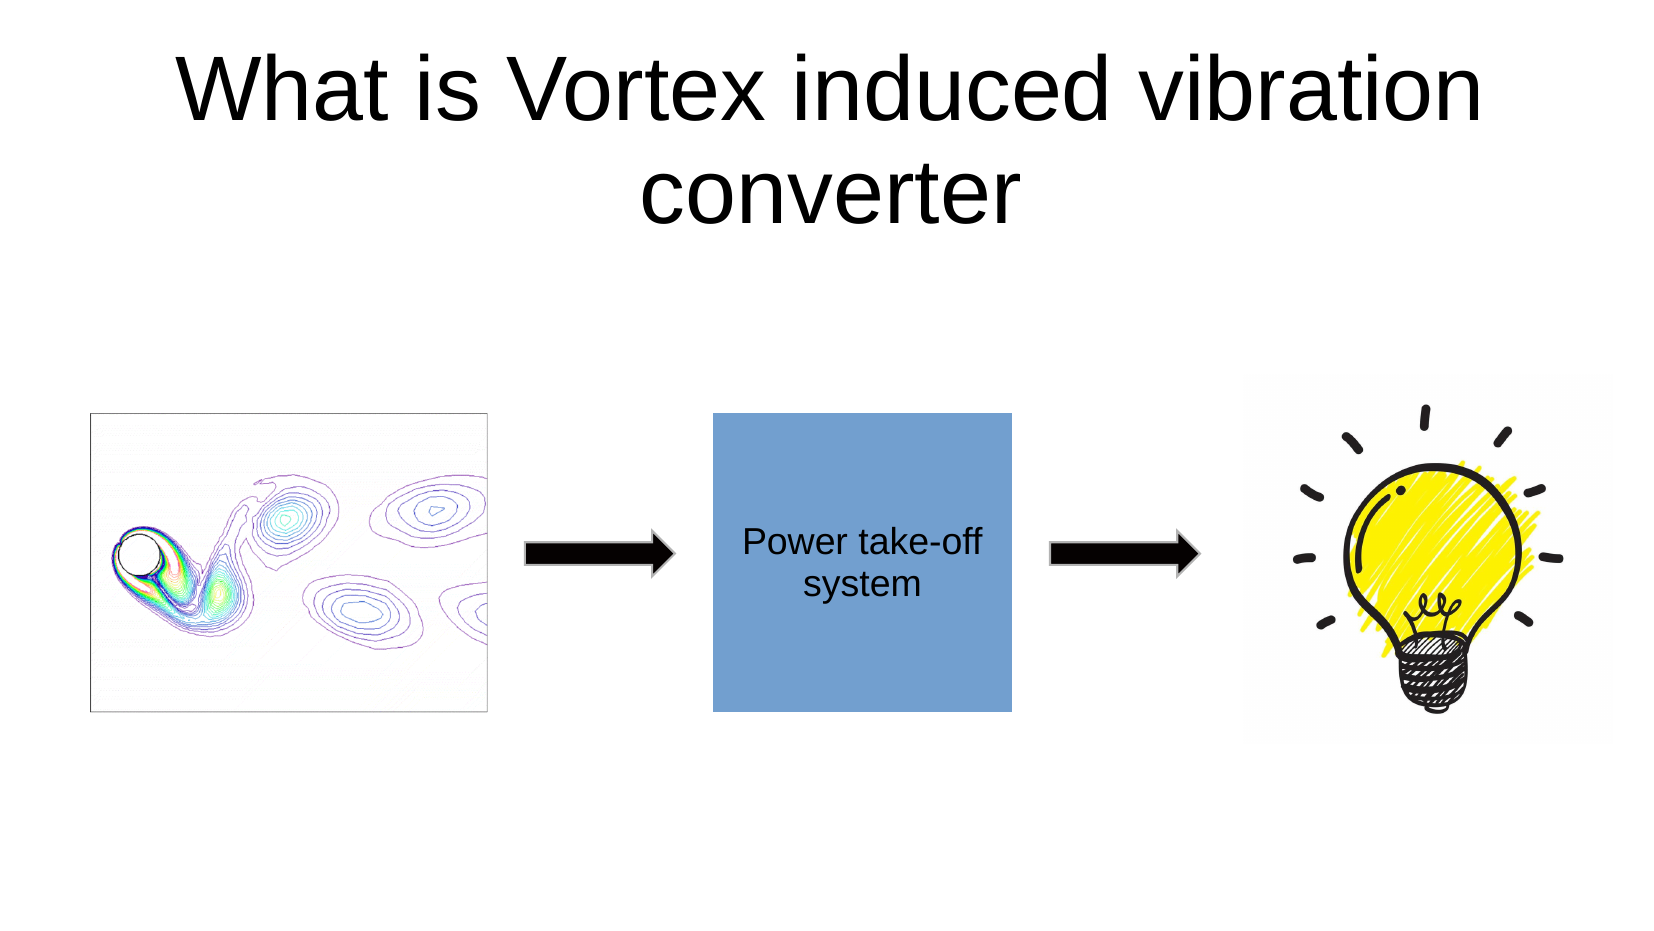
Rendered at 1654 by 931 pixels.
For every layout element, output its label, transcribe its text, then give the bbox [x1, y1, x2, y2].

title What is Vortex induced vibration converter [86, 37, 1576, 243]
text_box [524, 530, 675, 577]
picture [1243, 374, 1613, 745]
text_box [1050, 530, 1201, 577]
text_box Power take-off system [712, 412, 1013, 713]
picture [90, 412, 488, 713]
